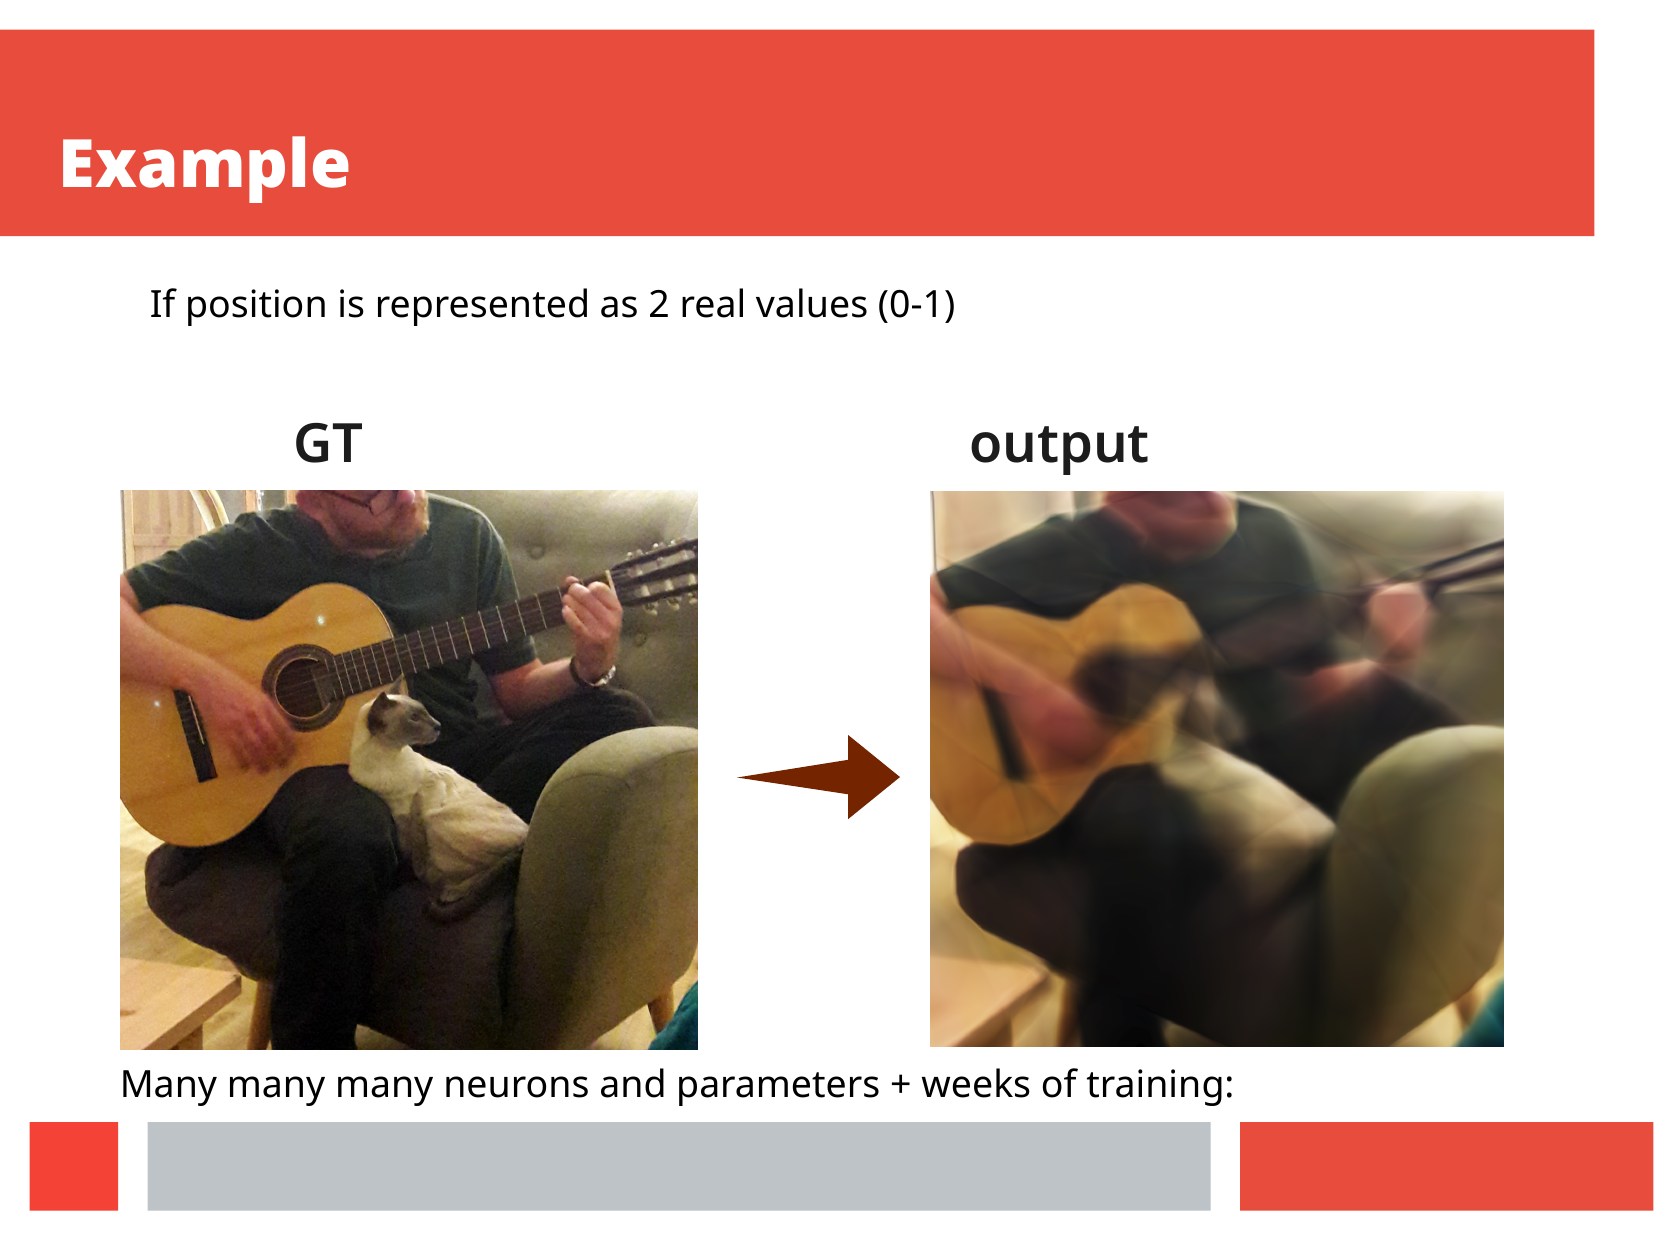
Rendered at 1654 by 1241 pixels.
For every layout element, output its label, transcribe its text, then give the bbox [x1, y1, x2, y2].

text_box Many many many neurons and parameters + weeks of training: [105, 1050, 1561, 1109]
title Example [59, 59, 1595, 207]
text_box If position is represented as 2 real values (0-1) [135, 270, 1546, 329]
picture [737, 735, 901, 820]
picture [930, 491, 1504, 1047]
picture [120, 490, 698, 1050]
list GT output [69, 405, 1576, 1173]
